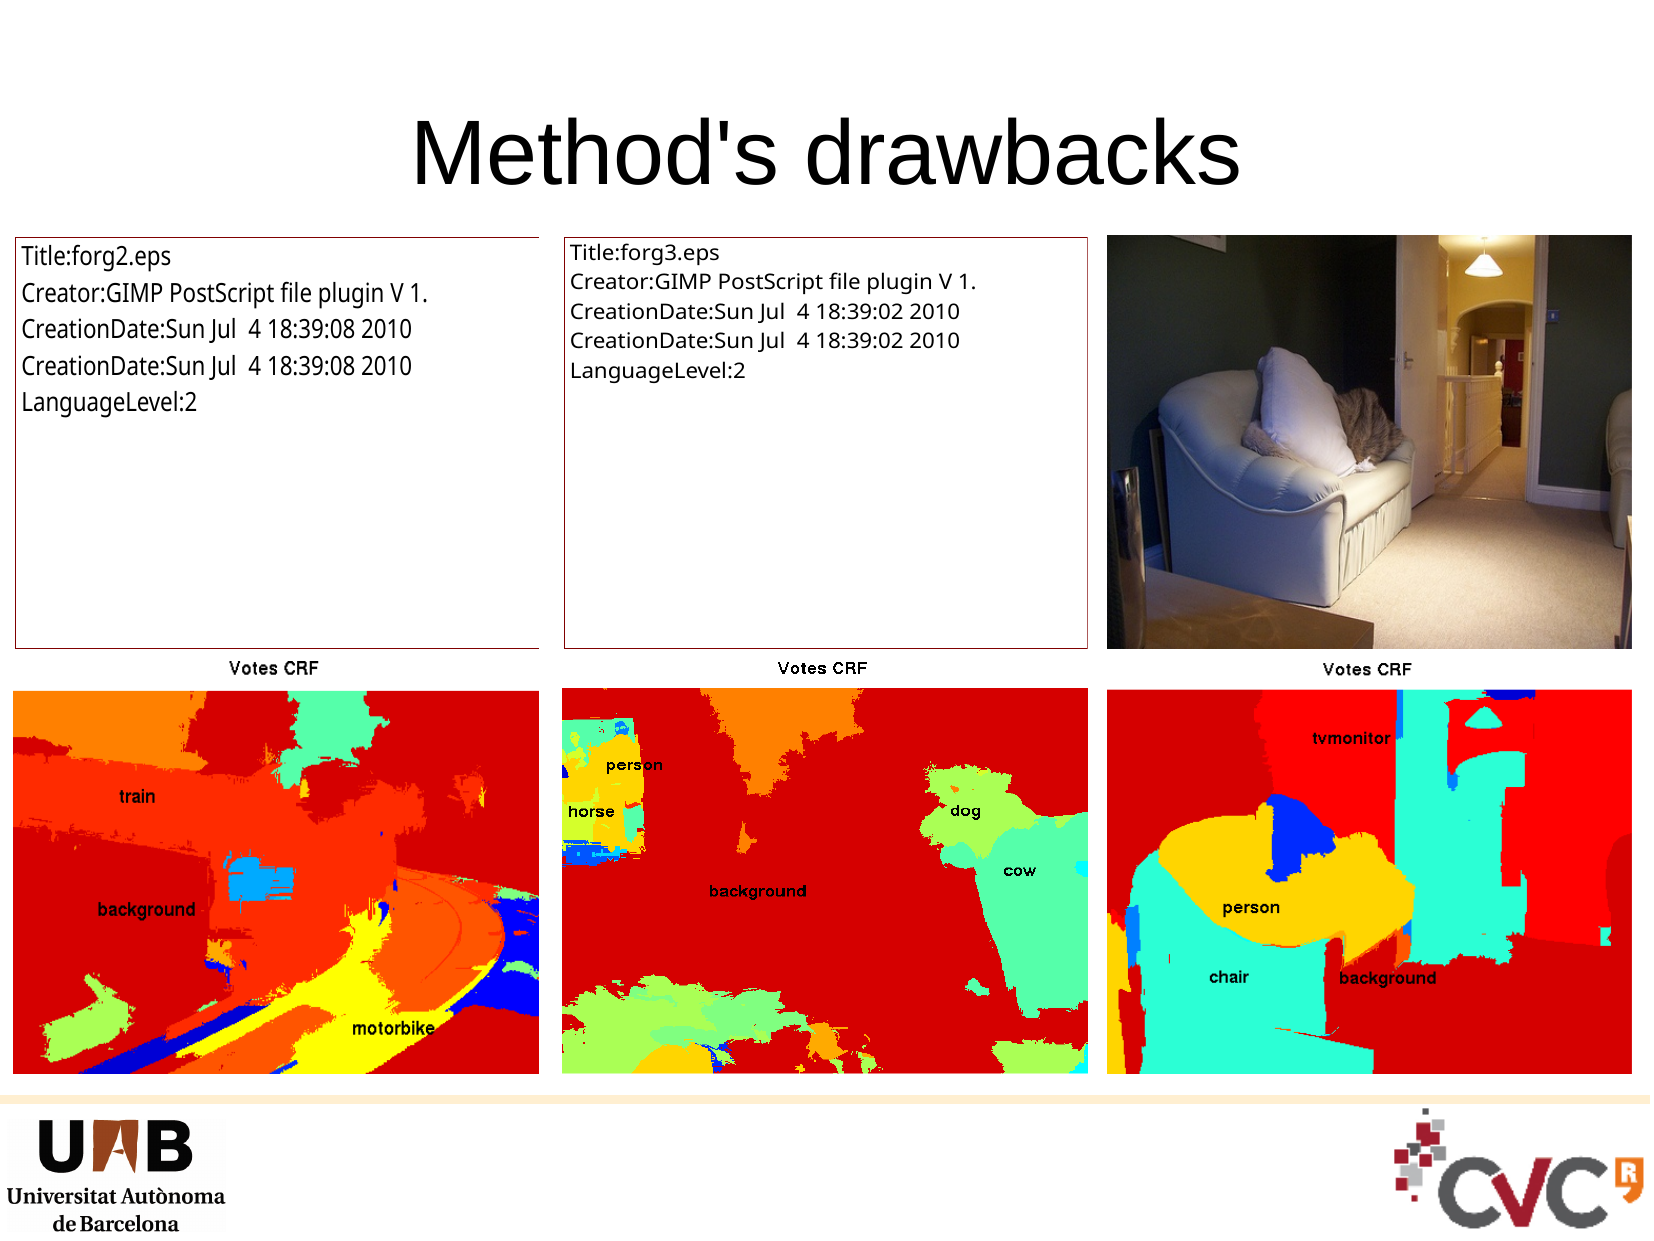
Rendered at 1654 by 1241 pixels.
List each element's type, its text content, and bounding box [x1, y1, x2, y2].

picture [1107, 235, 1633, 649]
picture [13, 661, 539, 1074]
picture [562, 235, 1088, 649]
picture [7, 1119, 226, 1232]
picture [1107, 661, 1633, 1074]
picture [1393, 1107, 1650, 1235]
title Method's drawbacks [82, 56, 1571, 250]
picture [562, 661, 1088, 1074]
picture [13, 235, 539, 649]
